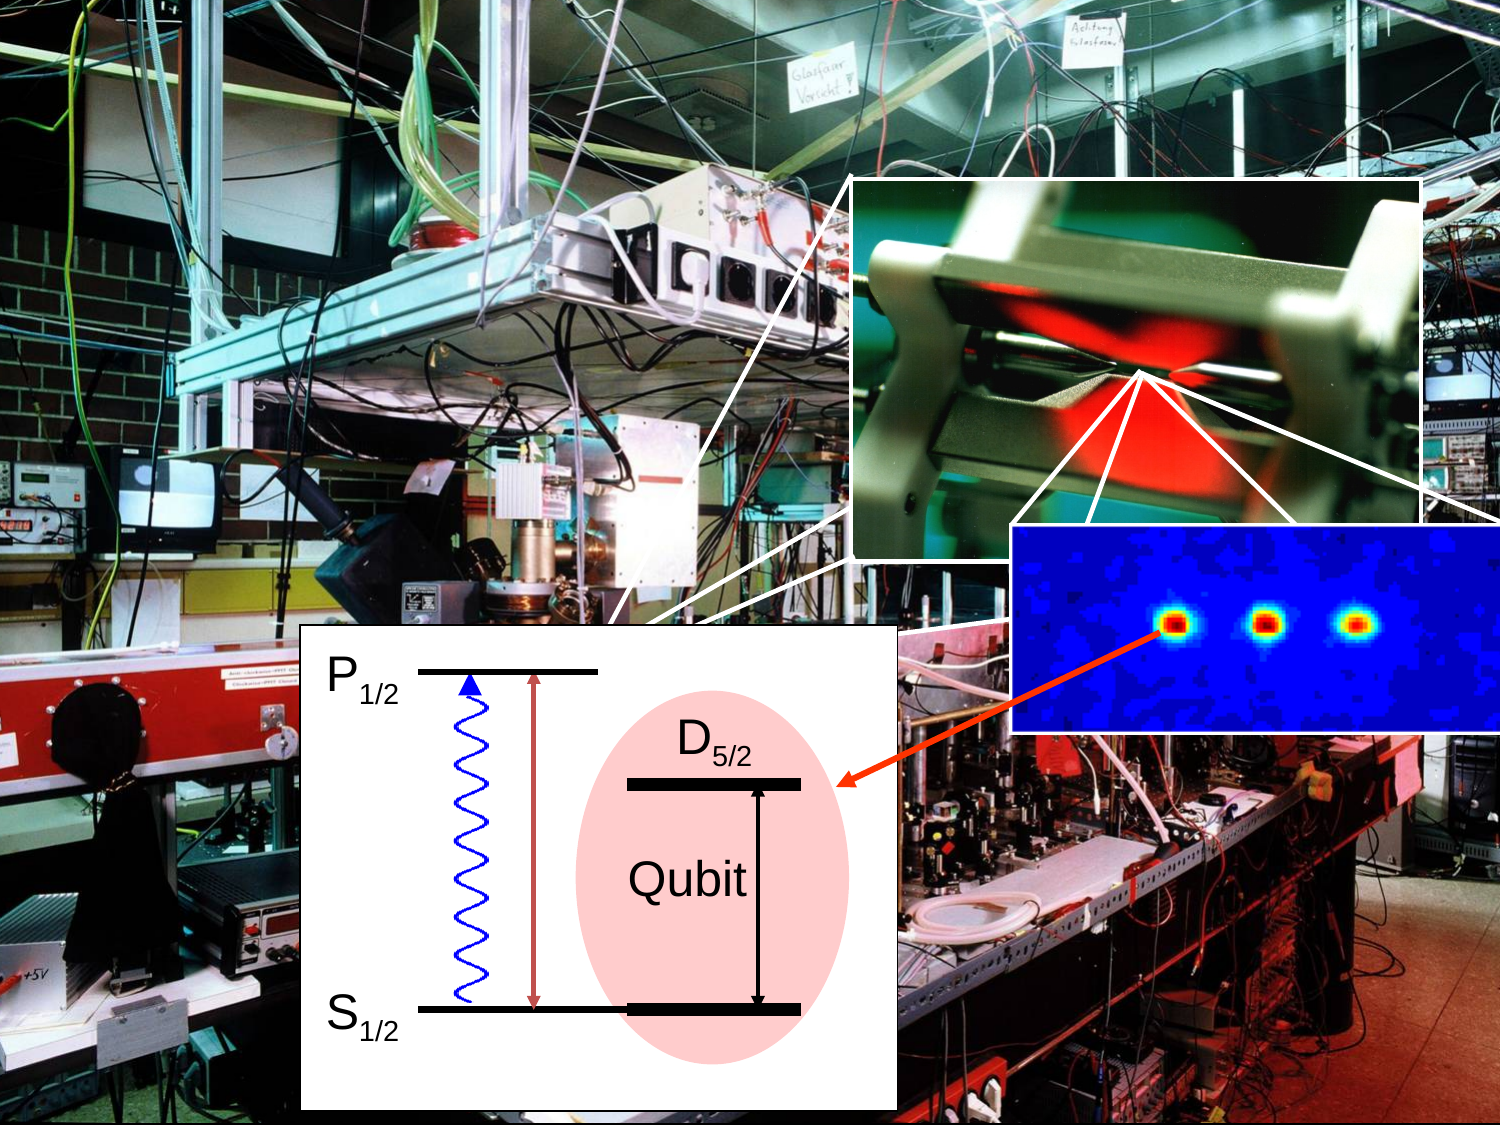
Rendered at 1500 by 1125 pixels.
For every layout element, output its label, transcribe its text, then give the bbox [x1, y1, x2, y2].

text_box [299, 624, 898, 1112]
text_box Qubit [584, 838, 763, 914]
picture [1157, 383, 1420, 523]
picture [1423, 493, 1494, 523]
picture [853, 181, 1420, 560]
picture [709, 562, 1009, 631]
text_box S1/2 [310, 971, 415, 1056]
picture [657, 512, 849, 624]
picture [898, 622, 1009, 753]
text_box P1/2 [310, 634, 415, 718]
picture [614, 186, 849, 624]
text_box D5/2 [661, 696, 768, 781]
picture [0, 0, 1500, 1124]
picture [1091, 380, 1289, 523]
picture [1012, 526, 1500, 733]
picture [453, 695, 489, 1003]
picture [1017, 380, 1137, 523]
